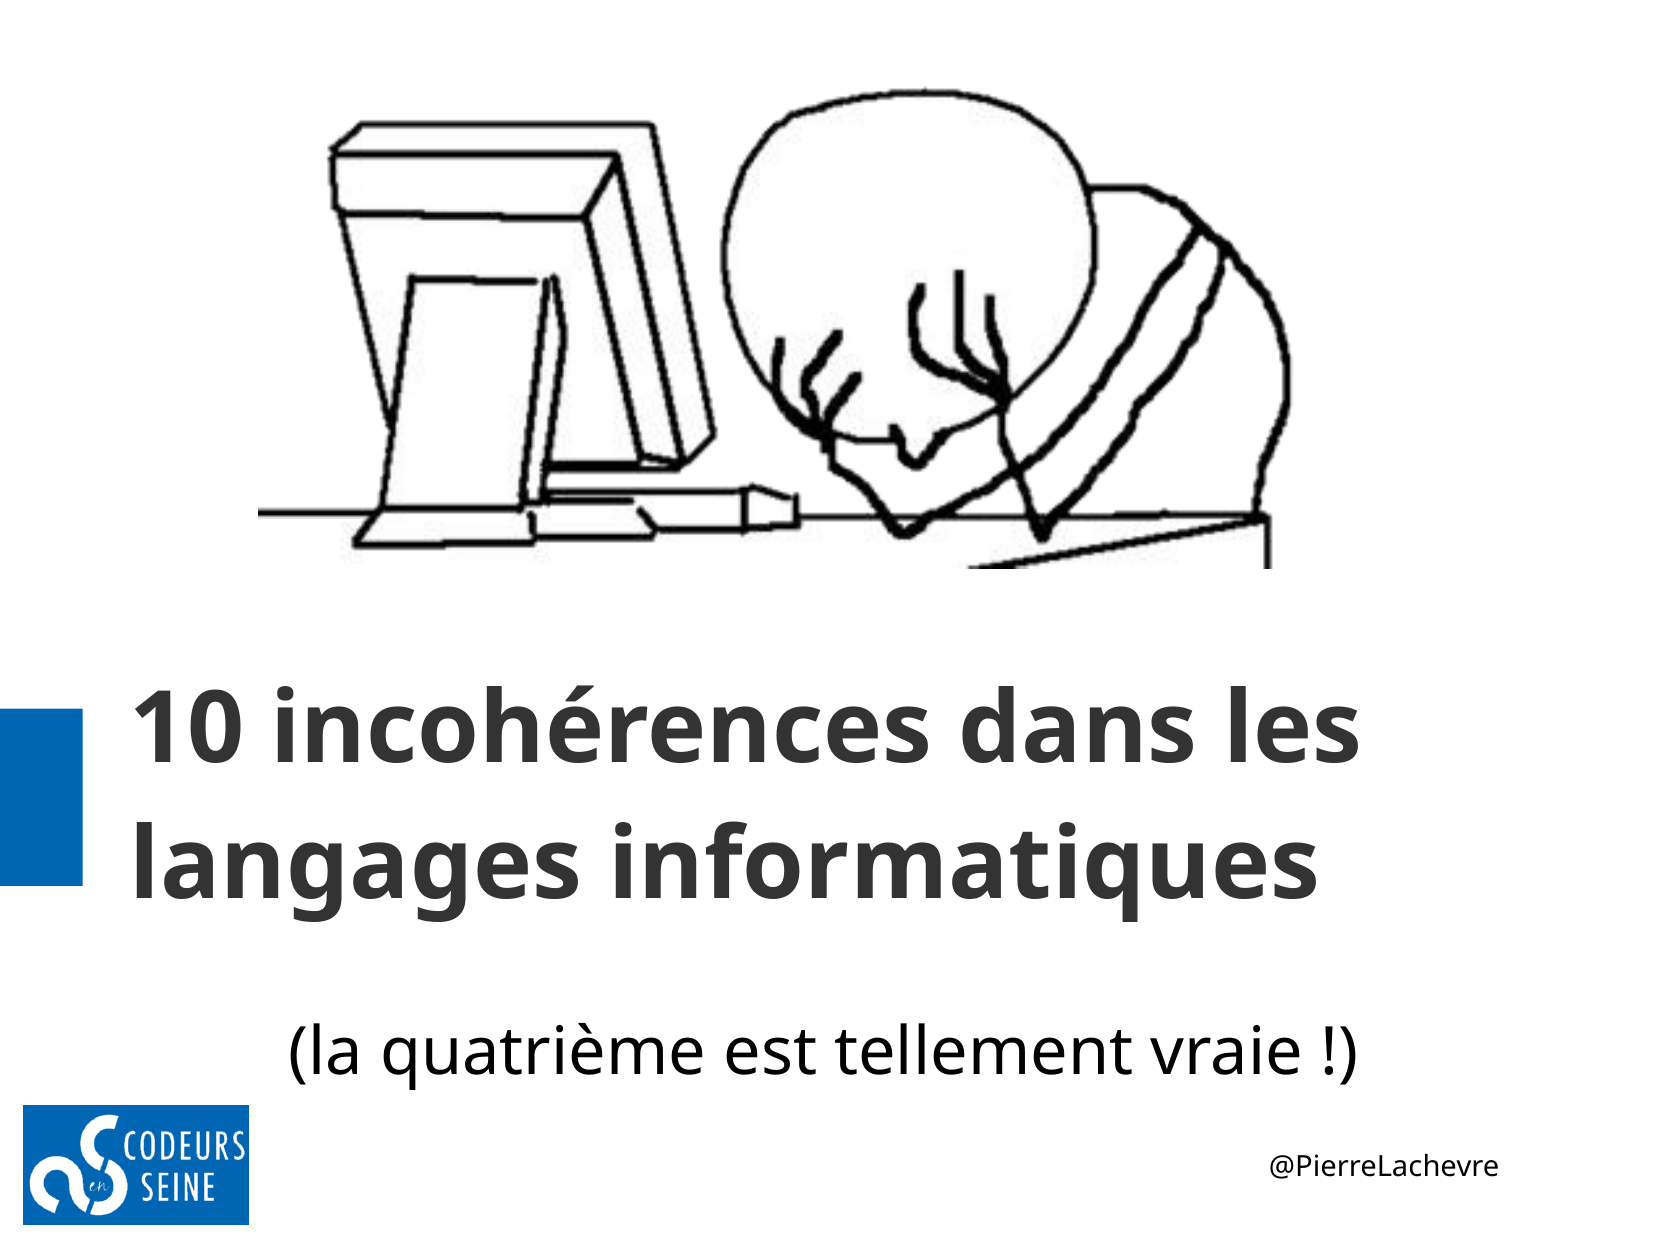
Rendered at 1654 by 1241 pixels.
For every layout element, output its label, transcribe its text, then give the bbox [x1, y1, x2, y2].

title 10 incohérences dans les langages informatiques [129, 655, 1536, 928]
picture [23, 1105, 249, 1226]
subtitle (la quatrième est tellement vraie !) [129, 968, 1536, 1130]
picture [258, 35, 1406, 569]
